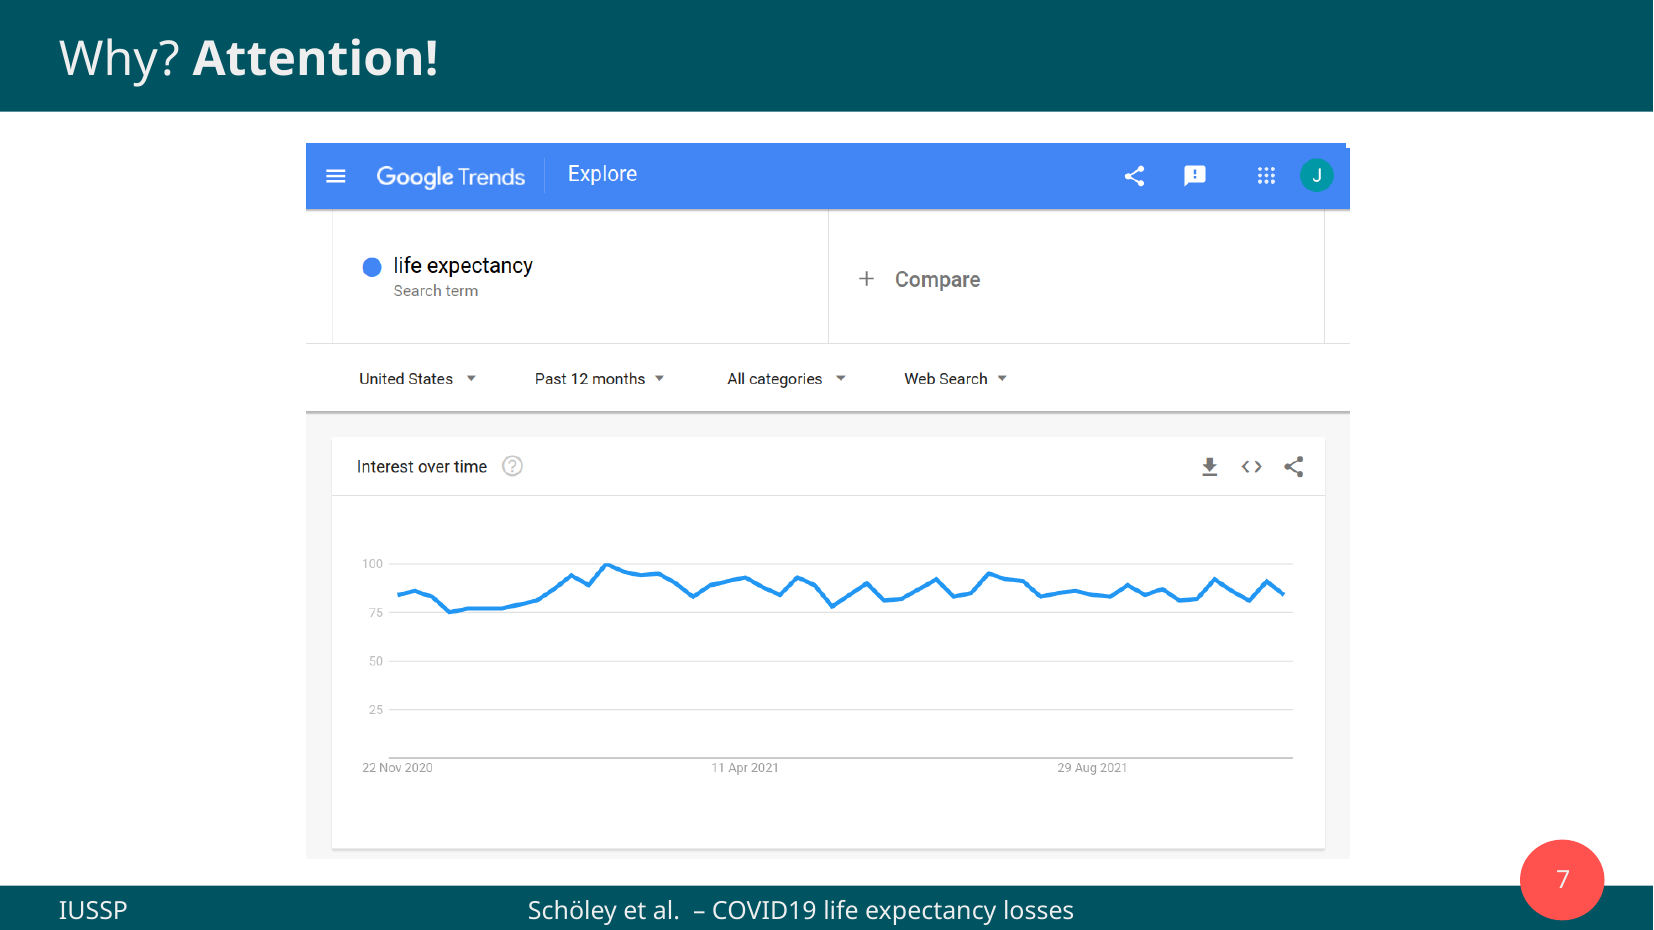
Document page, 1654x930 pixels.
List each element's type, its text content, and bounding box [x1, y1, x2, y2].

picture [306, 143, 1350, 859]
title Why? Attention! [58, 0, 1594, 117]
